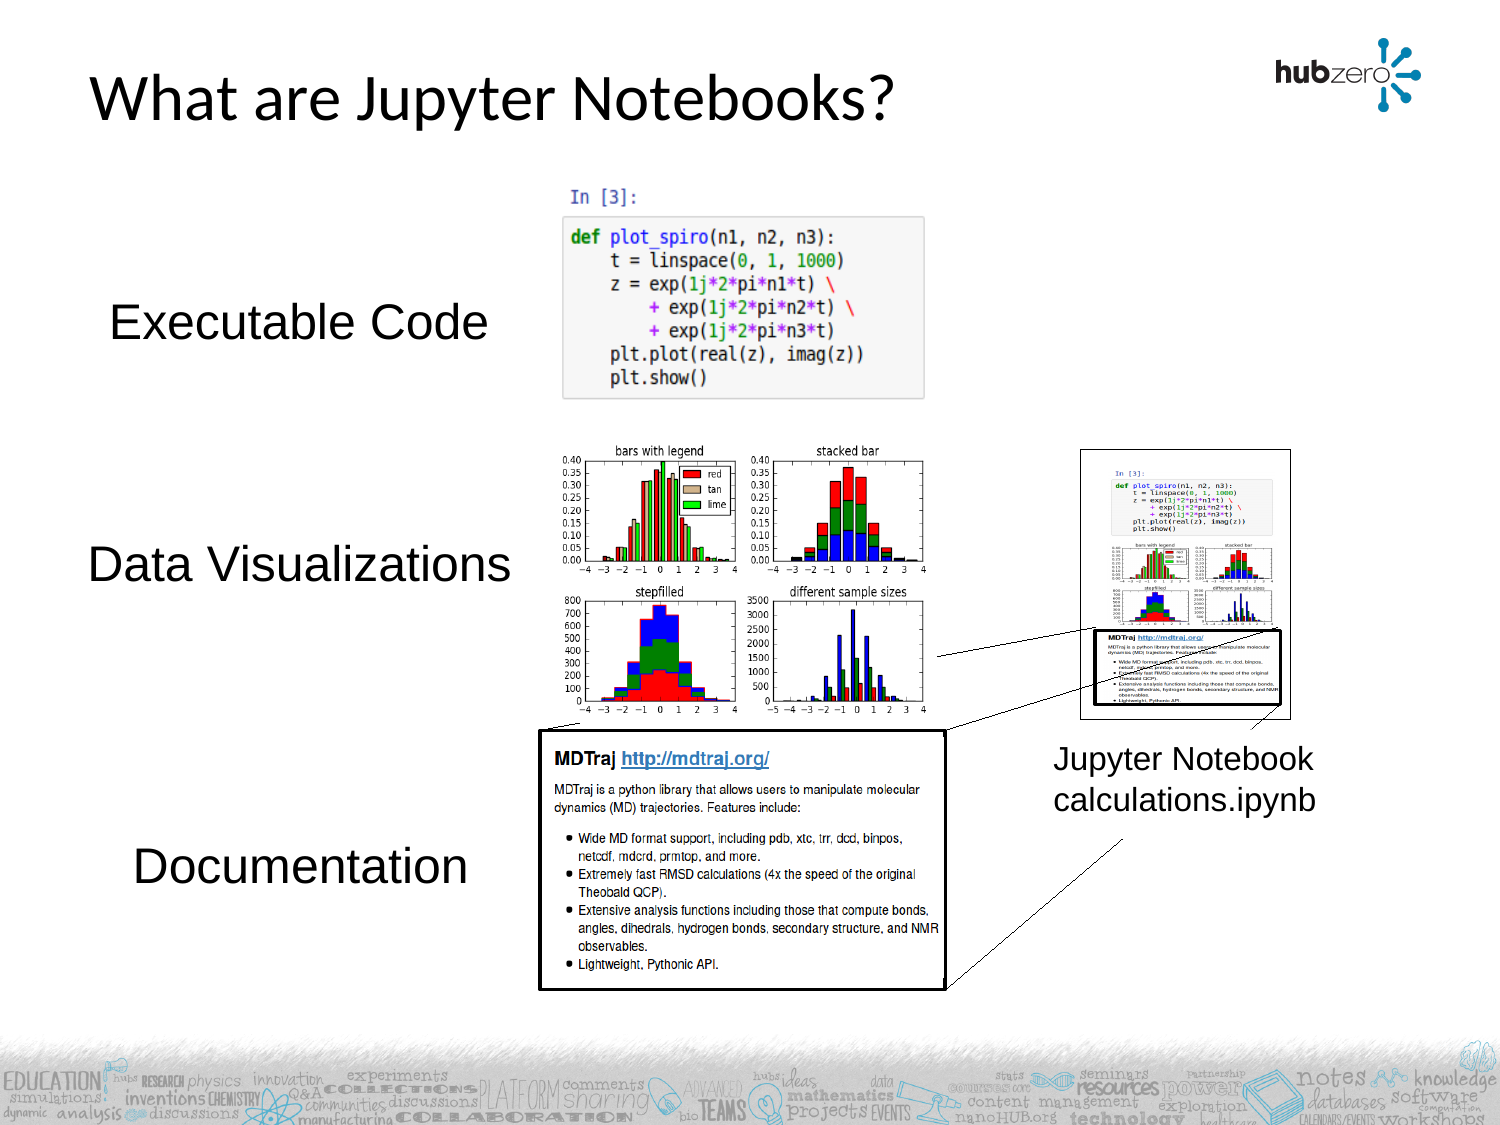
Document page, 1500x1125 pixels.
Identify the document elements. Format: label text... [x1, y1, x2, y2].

picture [1272, 35, 1424, 44]
picture [543, 737, 944, 978]
picture [551, 437, 937, 723]
text_box calculations.ipynb [1038, 770, 1332, 826]
picture [1108, 470, 1275, 537]
text_box [1038, 729, 1351, 839]
picture [1107, 541, 1278, 628]
picture [555, 186, 931, 405]
picture [0, 1034, 1500, 1125]
text_box Jupyter Notebook [1038, 729, 1330, 770]
picture [1103, 632, 1279, 703]
text_box Executable Code [94, 282, 505, 358]
text_box Documentation [117, 825, 484, 901]
text_box Data Visualizations [72, 524, 526, 600]
title What are Jupyter Notebooks? [75, 44, 1425, 144]
